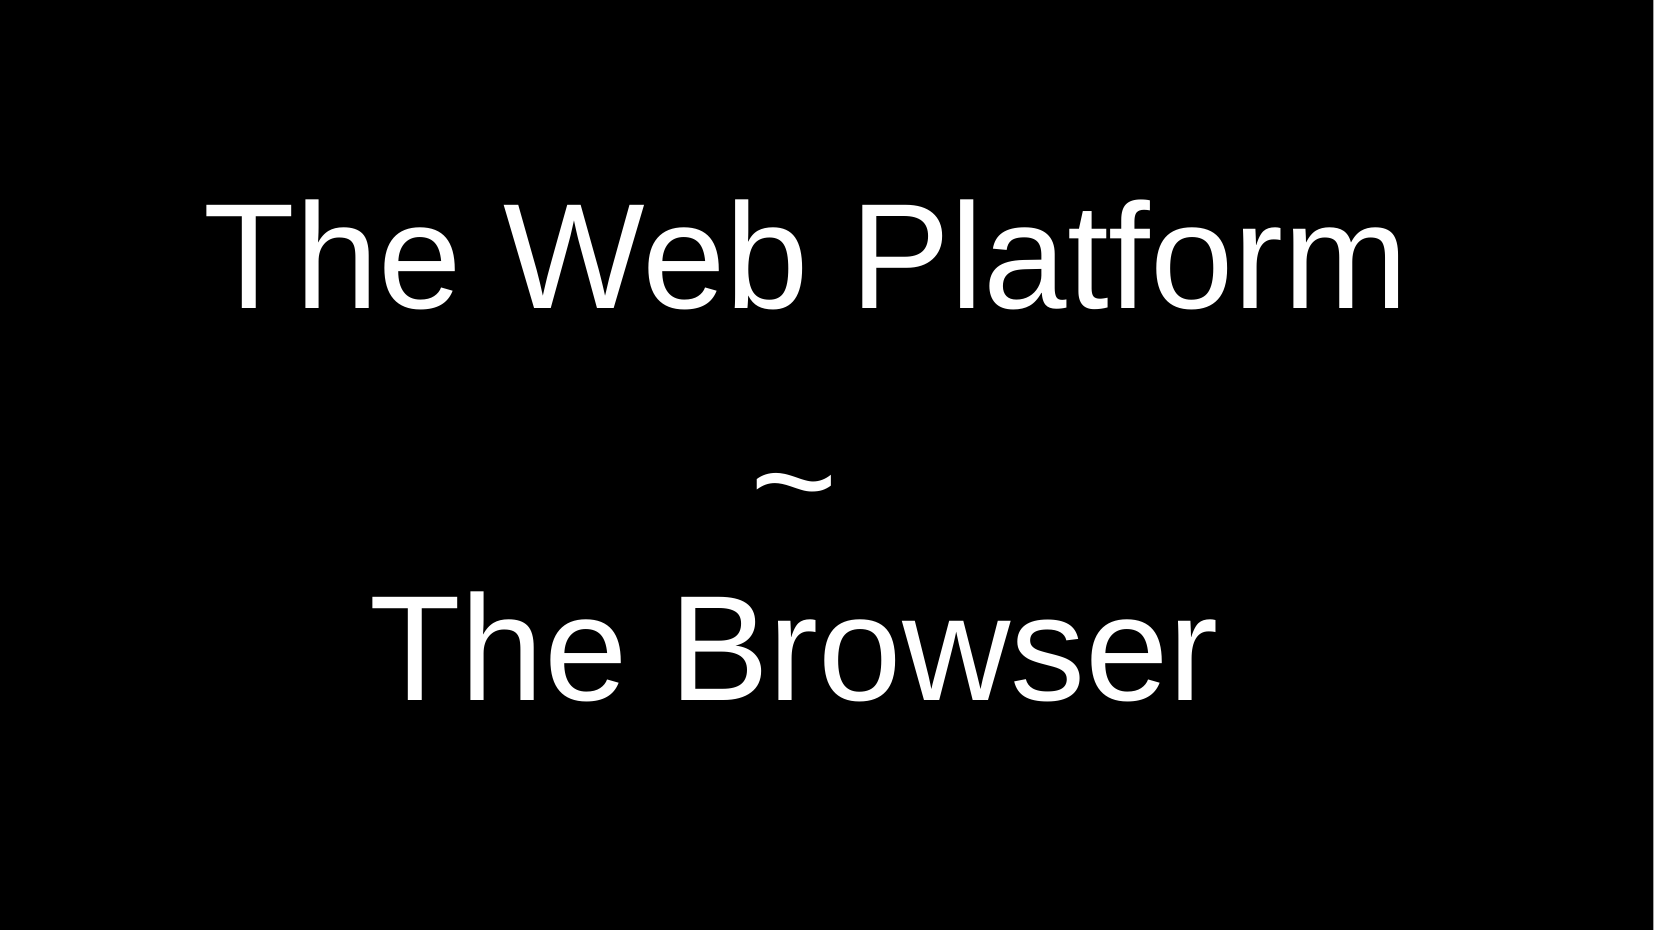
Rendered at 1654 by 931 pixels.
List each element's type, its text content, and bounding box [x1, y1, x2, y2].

text_box The Web Platform [188, 165, 1477, 355]
text_box ~ The Browser [354, 389, 1276, 823]
